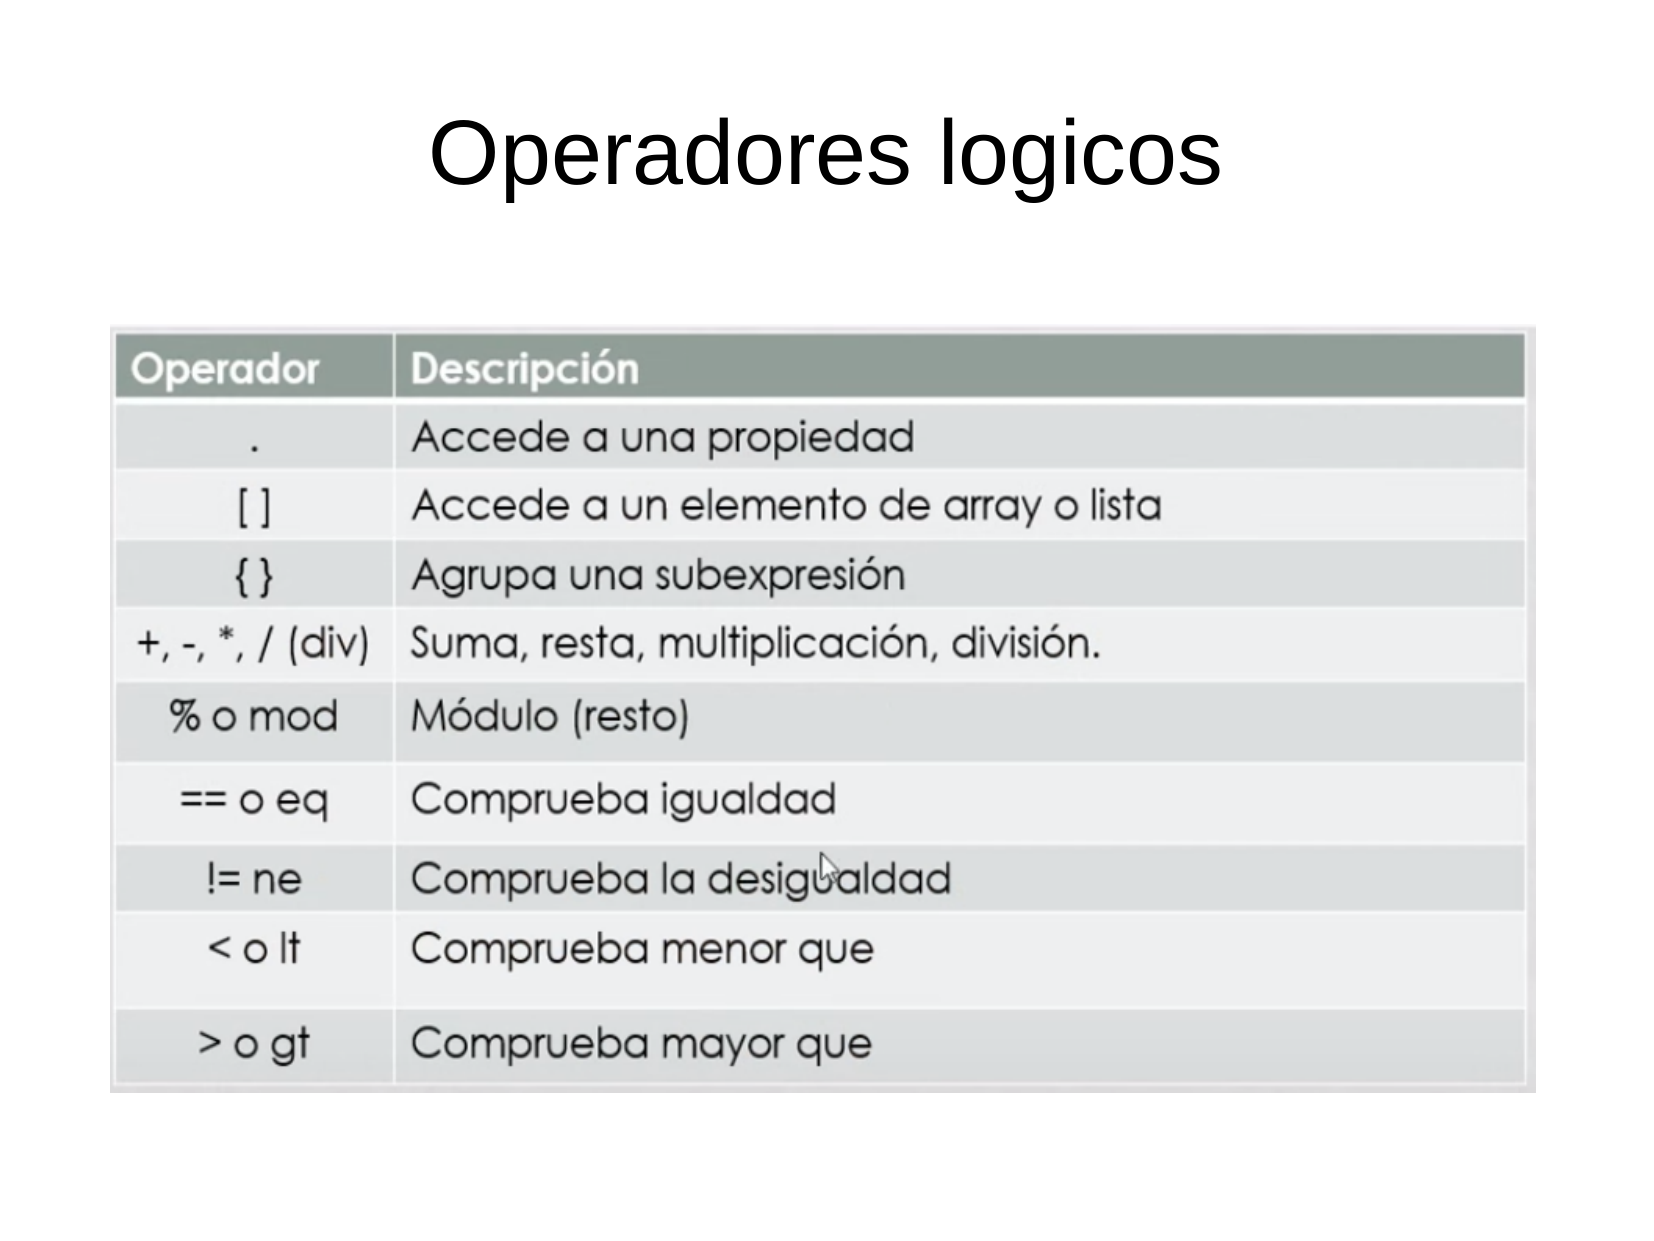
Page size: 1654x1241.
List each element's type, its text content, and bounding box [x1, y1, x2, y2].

title Operadores logicos [82, 49, 1571, 257]
picture [110, 324, 1536, 1093]
